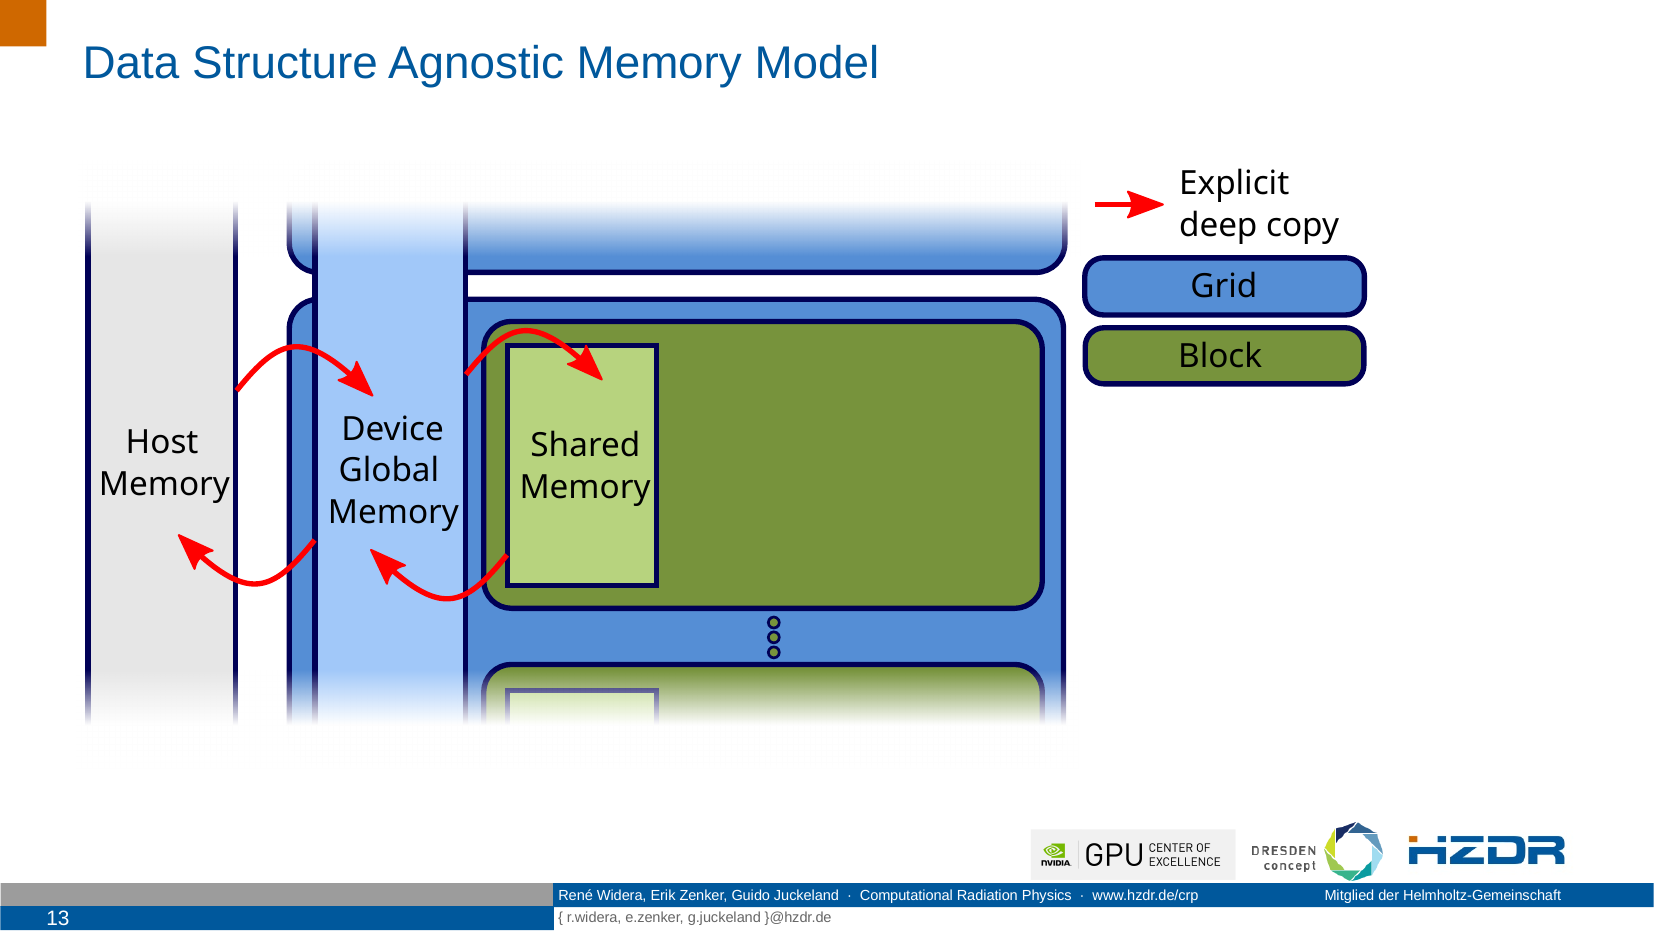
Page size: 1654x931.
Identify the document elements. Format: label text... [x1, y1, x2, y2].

picture [76, 160, 1368, 769]
picture [1386, 819, 1582, 881]
title Data Structure Agnostic Memory Model [82, 37, 1571, 105]
picture [1017, 815, 1249, 894]
picture [1252, 822, 1383, 881]
